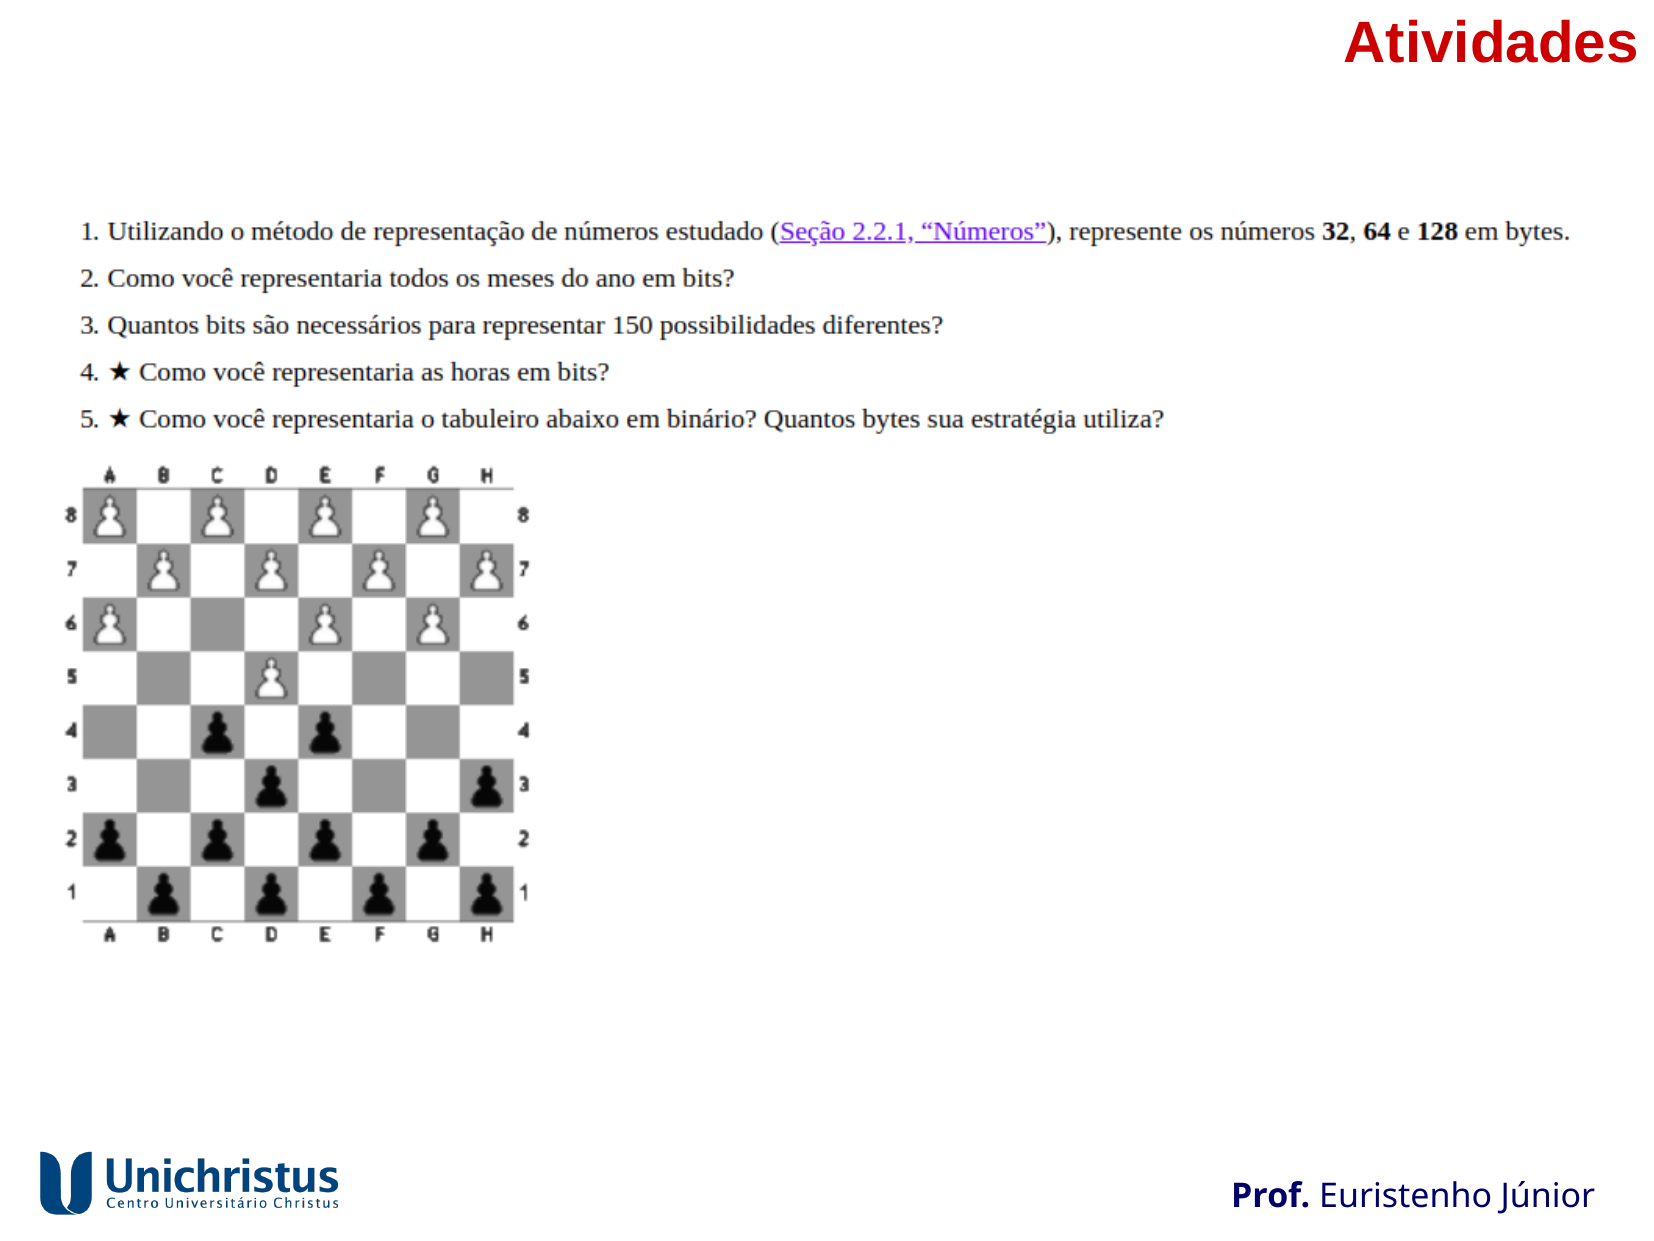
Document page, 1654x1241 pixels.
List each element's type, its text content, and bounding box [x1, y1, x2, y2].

picture [60, 212, 1583, 962]
text_box Prof. Euristenho Júnior [1216, 1163, 1654, 1224]
picture [35, 1148, 343, 1217]
text_box Atividades [1328, 2, 1654, 83]
